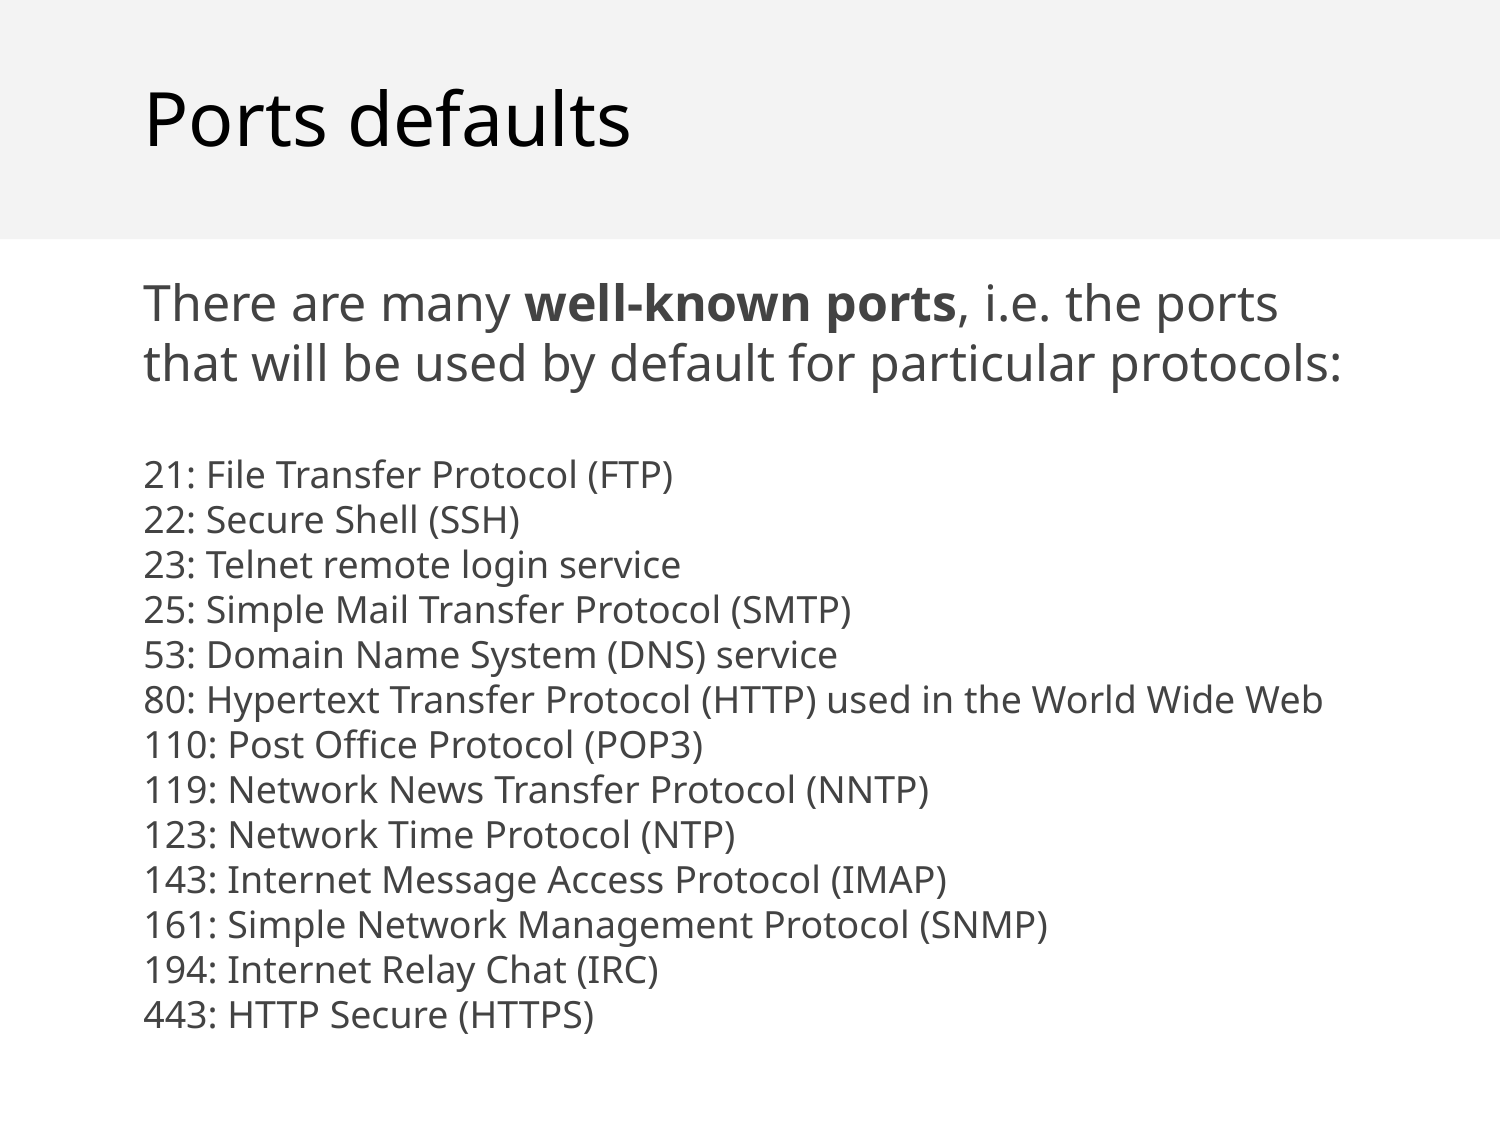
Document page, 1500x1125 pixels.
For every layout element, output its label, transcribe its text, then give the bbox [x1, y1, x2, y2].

title Ports defaults [128, 56, 1372, 183]
list There are many well-known ports, i.e. the ports that will be used by default for particular protocols: 21: File Transfer Protocol (FTP) 22: Secure Shell (SSH) 23: Telnet remote login service 25: Simple Mail Transfer Protocol (SMTP) 53: Domain Name System (DNS) service 80: Hypertext Transfer Protocol (HTTP) used in the World Wide Web 110: Post Office Protocol (POP3) 119: Network News Transfer Protocol (NNTP) 123: Network Time Protocol (NTP) 143: Internet Message Access Protocol (IMAP) 161: Simple Network Management Protocol (SNMP) 194: Internet Relay Chat (IRC) 443: HTTP Secure (HTTPS) [128, 255, 1372, 751]
